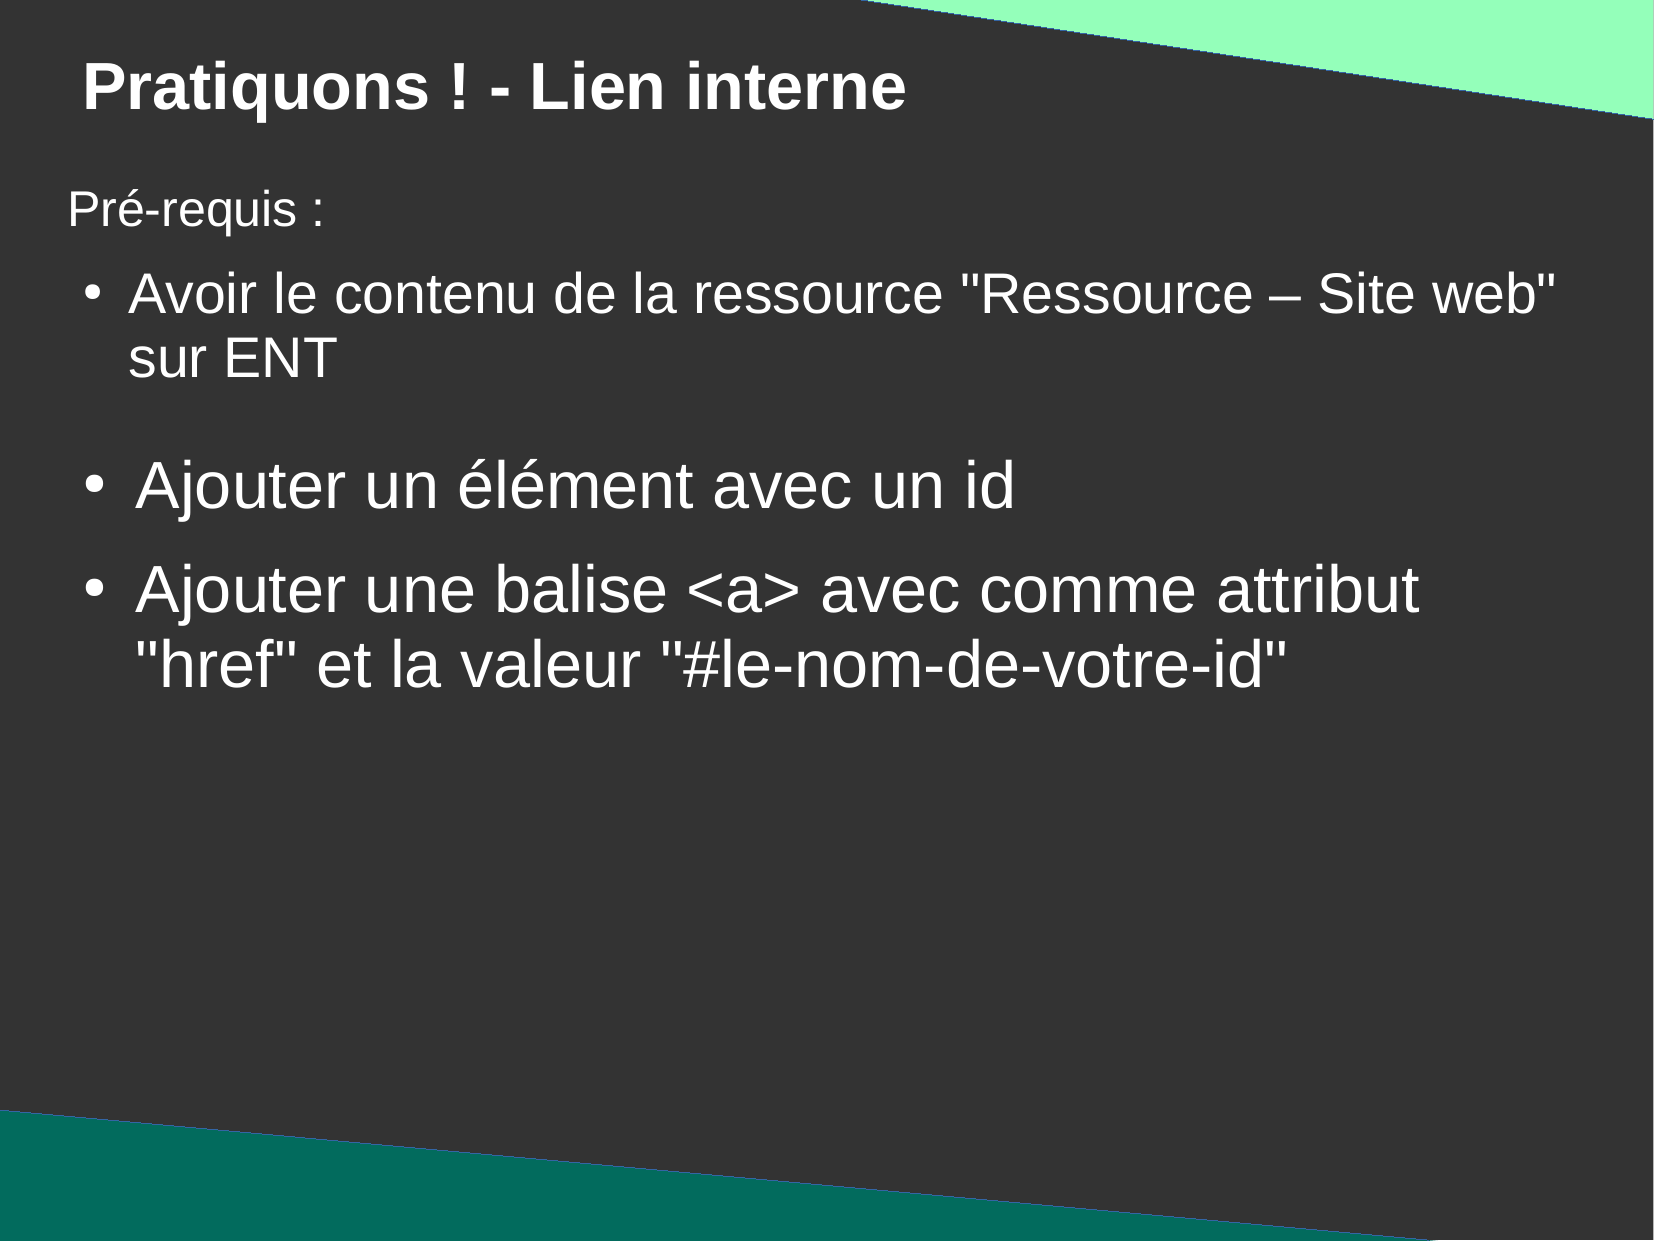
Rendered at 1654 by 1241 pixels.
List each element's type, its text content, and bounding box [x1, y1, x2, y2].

list Ajouter un élément avec un id Ajouter une balise <a> avec comme attribut "href" et la valeur "#le-nom-de-votre-id" [64, 447, 1589, 1004]
text_box [861, 0, 1654, 120]
title Pratiquons ! - Lien interne [82, 49, 1630, 199]
list Pré-requis : Avoir le contenu de la ressource "Ressource – Site web" sur ENT [67, 180, 1607, 390]
